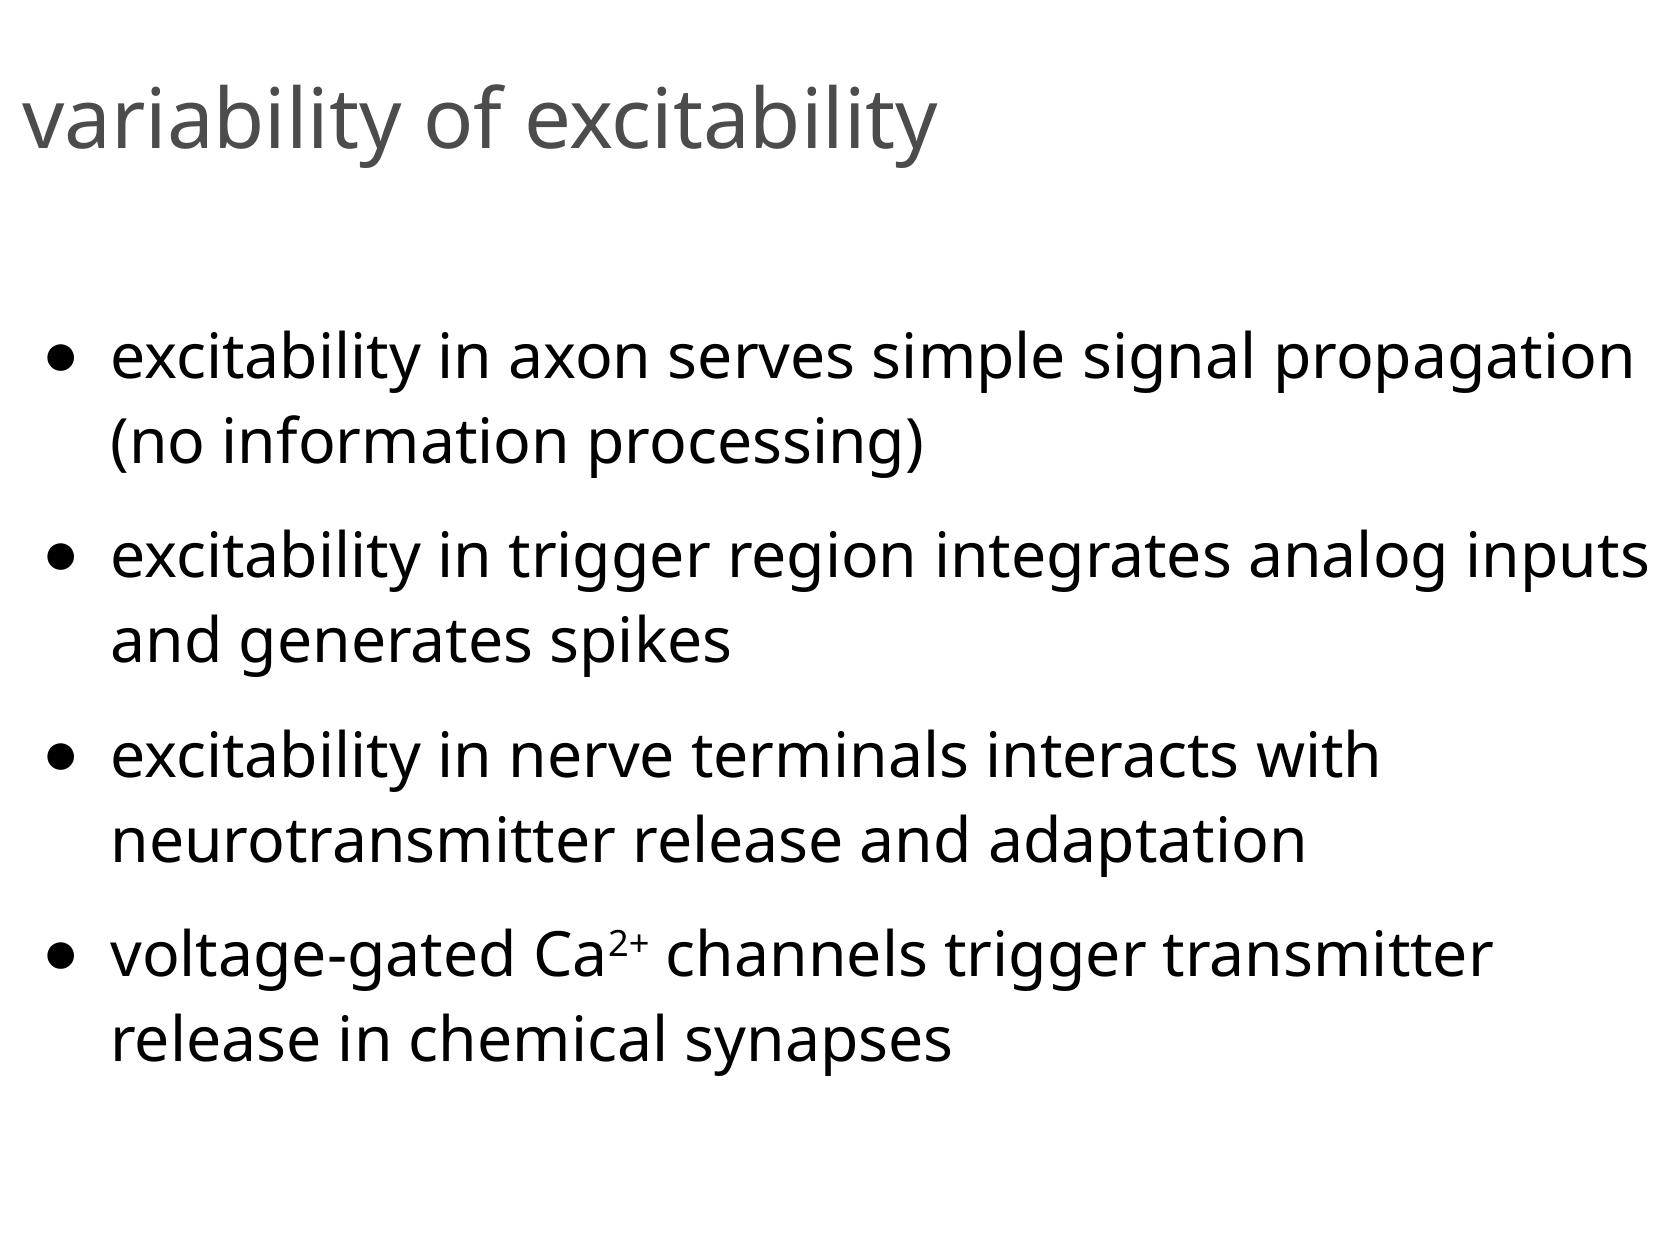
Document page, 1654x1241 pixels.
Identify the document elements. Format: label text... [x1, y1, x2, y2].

title variability of excitability [22, 19, 1654, 213]
list excitability in axon serves simple signal propagation (no information processing) excitability in trigger region integrates analog inputs and generates spikes excitability in nerve terminals interacts with neurotransmitter release and adaptation voltage-gated Ca2+ channels trigger transmitter release in chemical synapses [25, 226, 1654, 1166]
